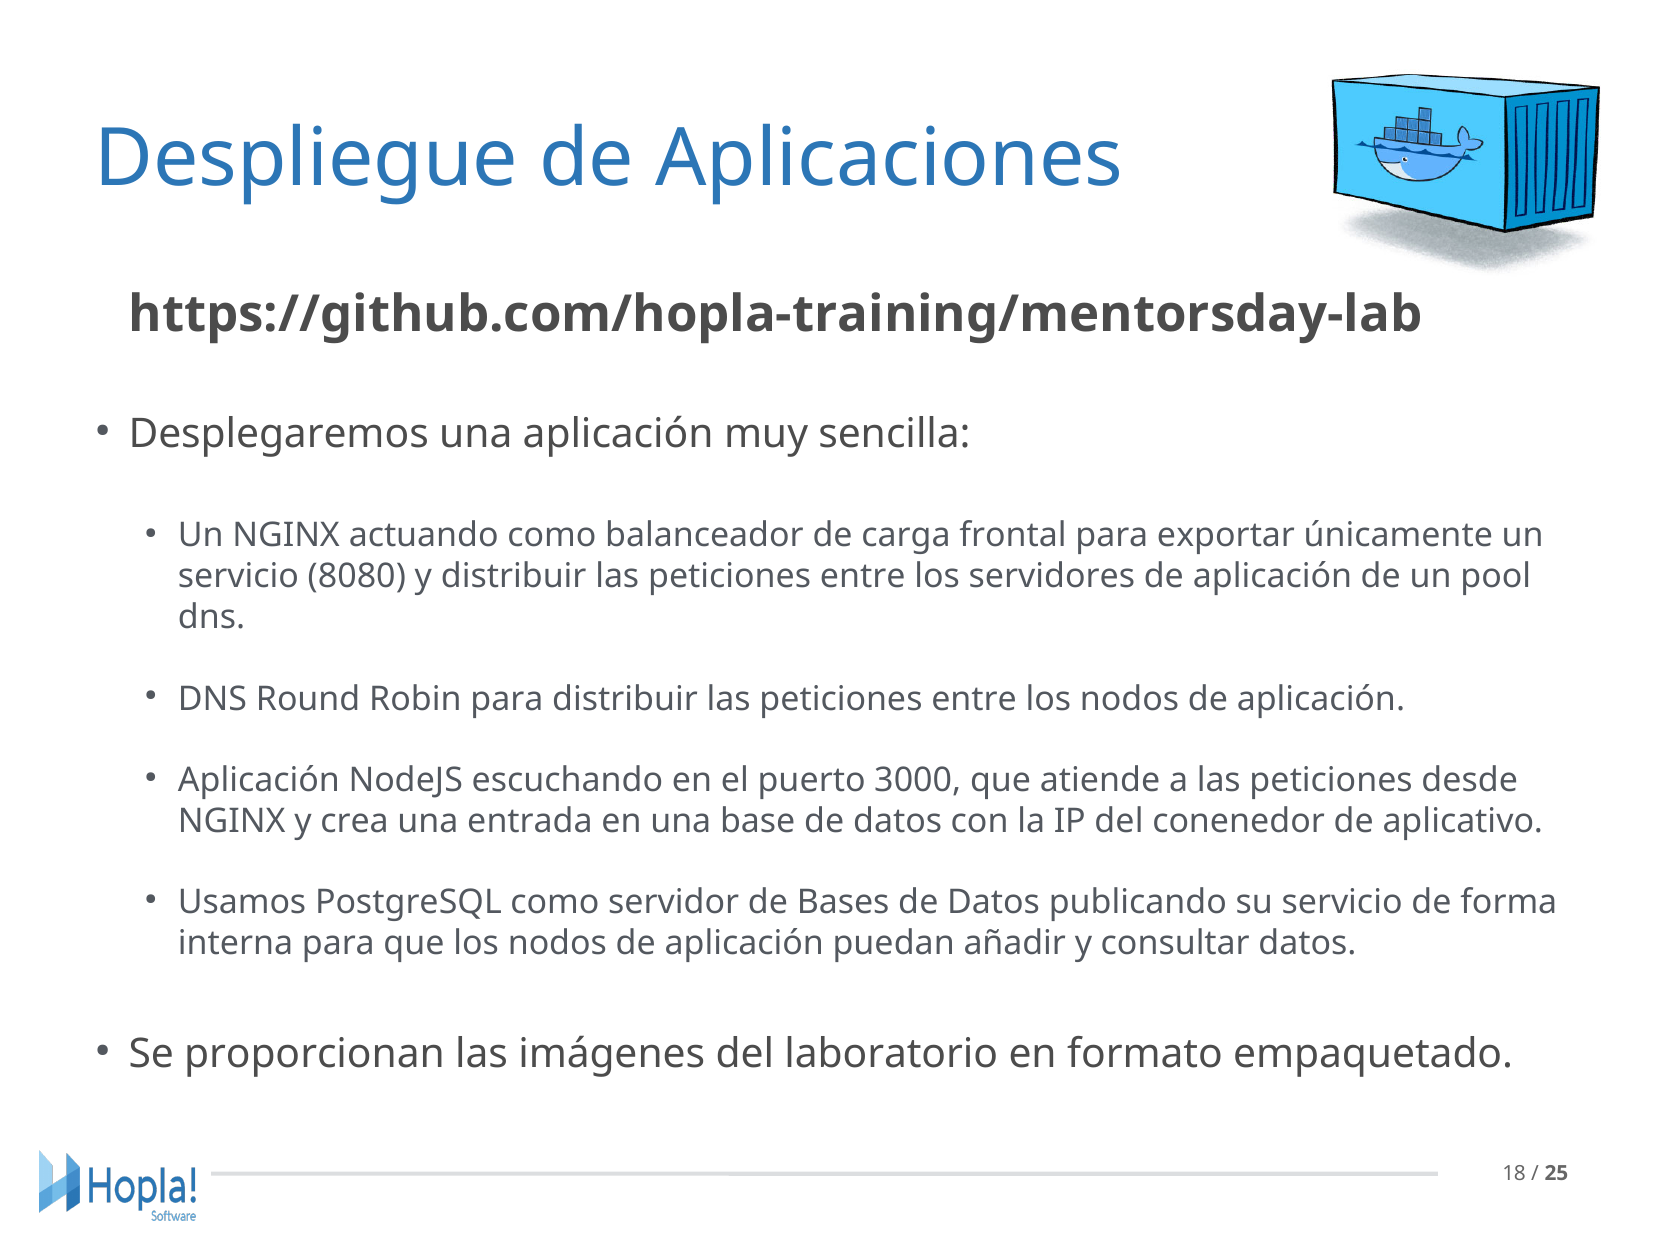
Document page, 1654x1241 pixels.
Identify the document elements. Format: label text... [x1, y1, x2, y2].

picture [39, 1150, 196, 1221]
list https://github.com/hopla-training/mentorsday-lab Desplegaremos una aplicación muy sencilla: Un NGINX actuando como balanceador de carga frontal para exportar únicamente un servicio (8080) y distribuir las peticiones entre los servidores de aplicación de un pool dns. DNS Round Robin para distribuir las peticiones entre los nodos de aplicación. Aplicación NodeJS escuchando en el puerto 3000, que atiende a las peticiones desde NGINX y crea una entrada en una base de datos con la IP del conenedor de aplicativo. Usamos PostgreSQL como servidor de Bases de Datos publicando su servicio de forma interna para que los nodos de aplicación puedan añadir y consultar datos. Se proporcionan las imágenes del laboratorio en formato empaquetado. [83, 268, 1601, 1107]
picture [1278, 3, 1651, 294]
title Despliegue de Aplicaciones [82, 0, 1571, 340]
